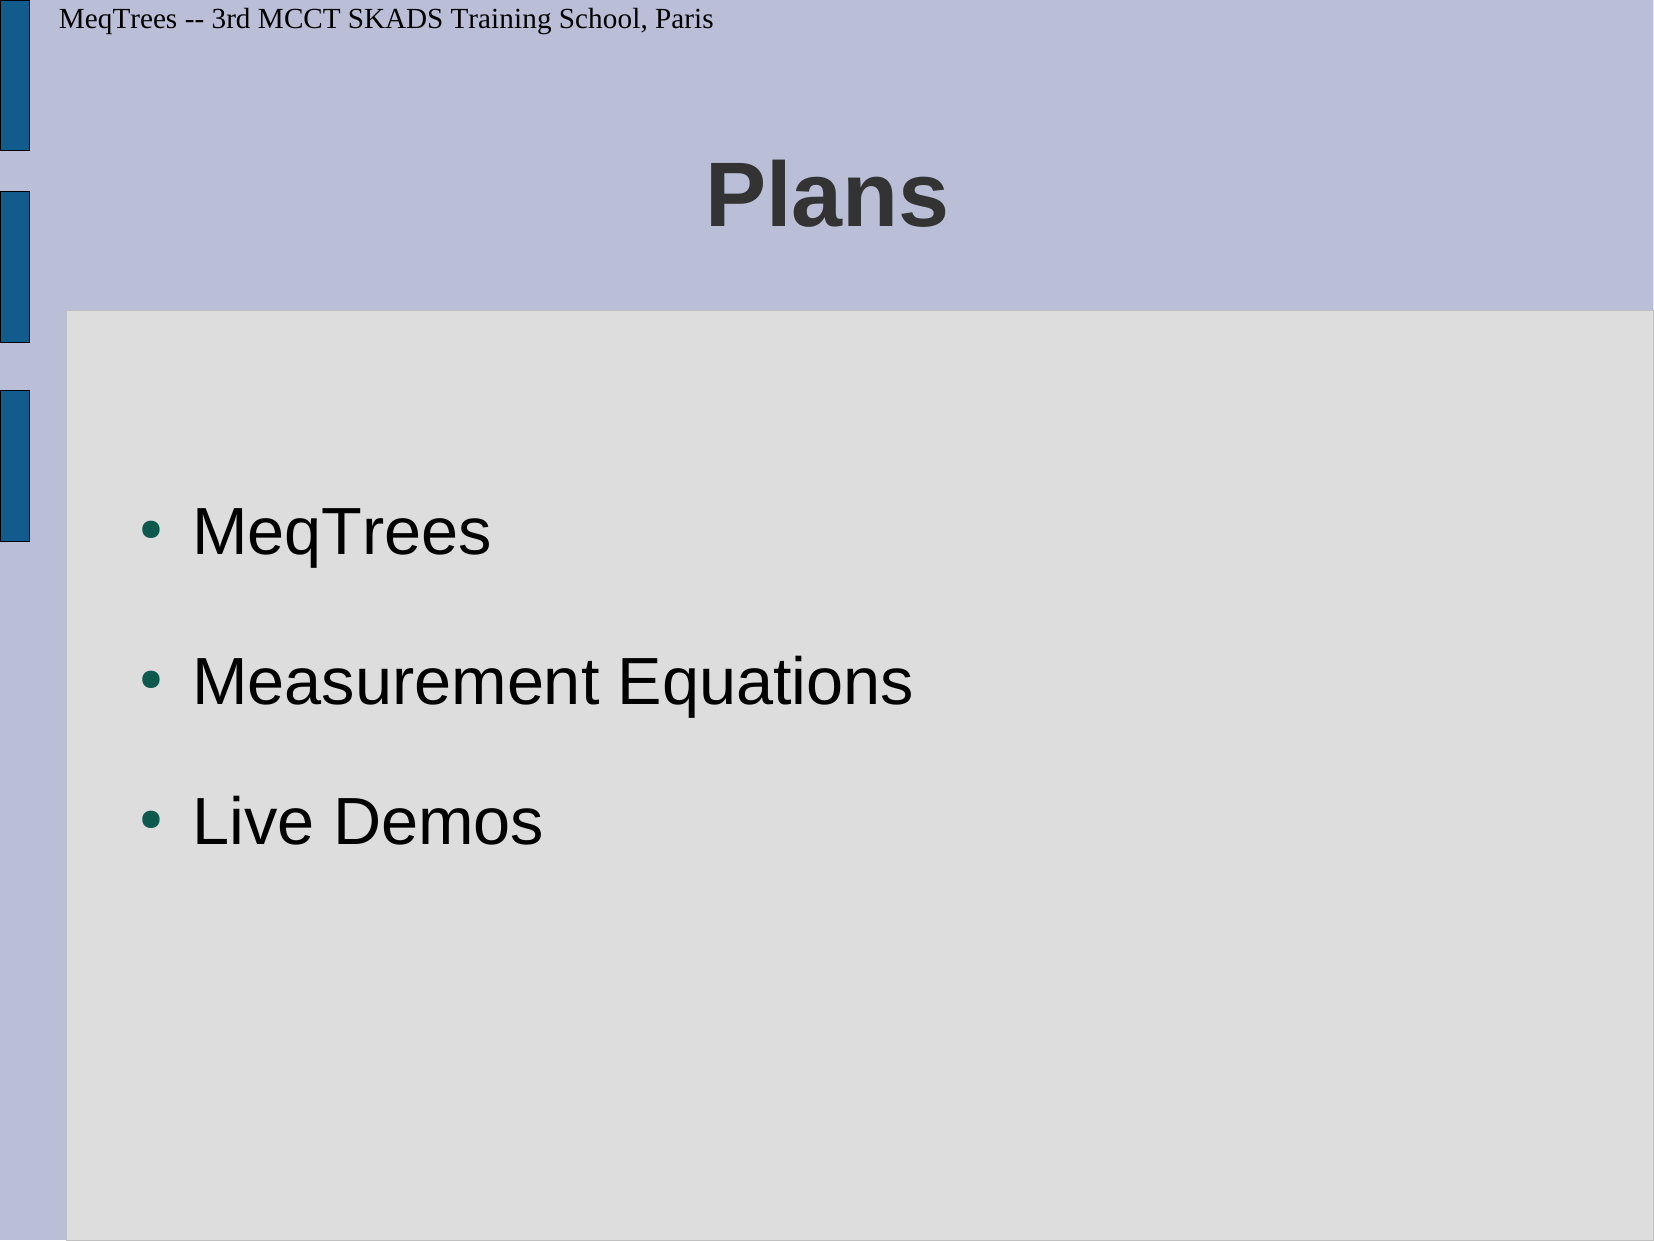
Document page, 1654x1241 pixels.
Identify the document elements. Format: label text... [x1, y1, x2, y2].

title Plans [121, 98, 1534, 291]
list MeqTrees Measurement Equations Live Demos [121, 344, 1534, 1149]
